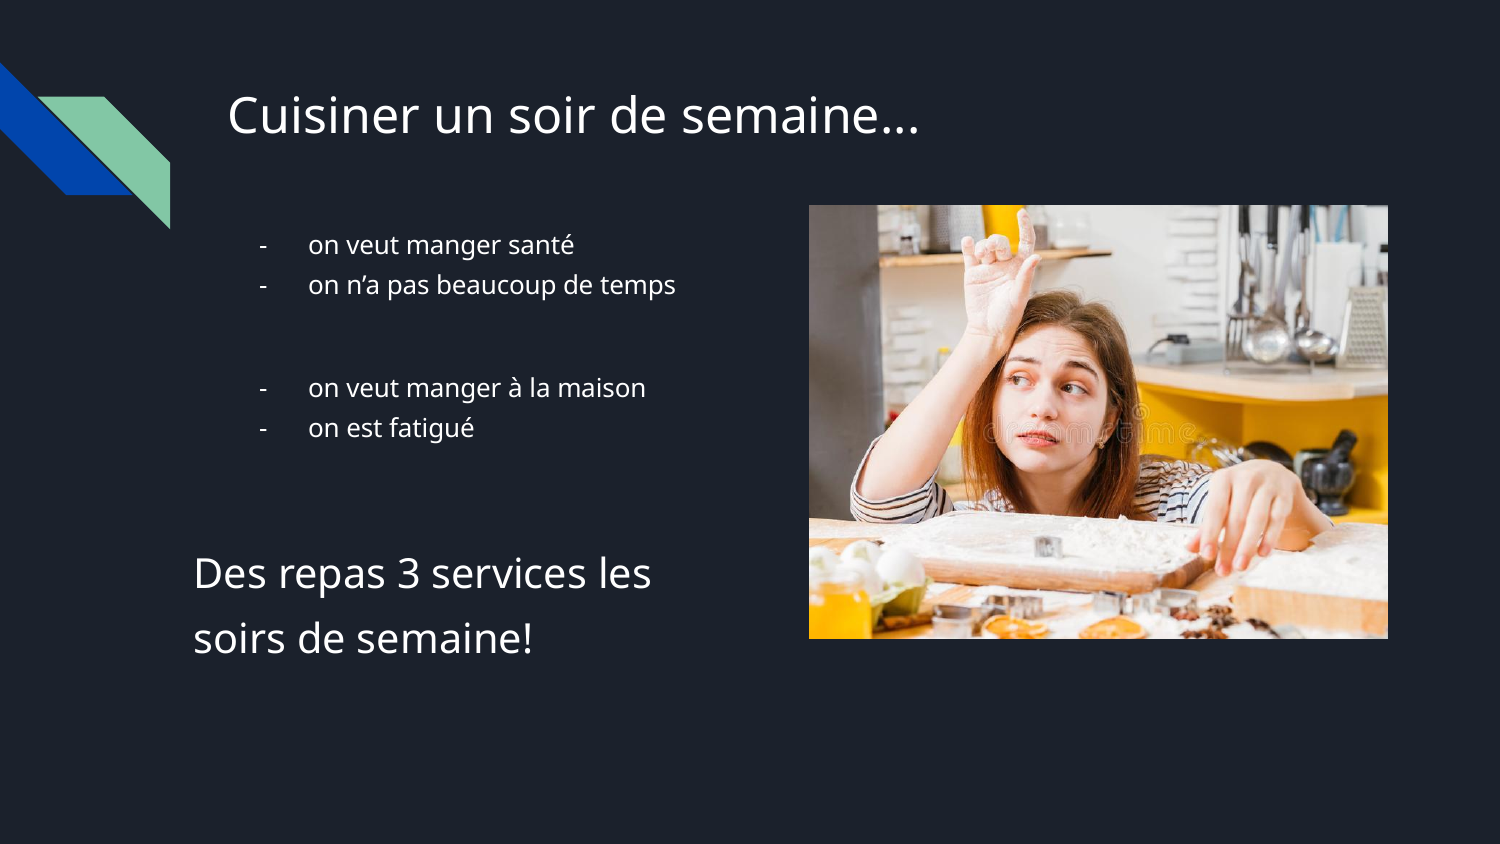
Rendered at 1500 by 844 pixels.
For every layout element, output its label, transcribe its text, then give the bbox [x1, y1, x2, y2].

list on veut manger santé on n’a pas beaucoup de temps [221, 206, 809, 318]
list on veut manger à la maison on est fatigué [221, 350, 810, 461]
list Des repas 3 services les soirs de semaine! [178, 520, 719, 682]
title Cuisiner un soir de semaine... [212, 64, 1368, 215]
picture [809, 205, 1388, 639]
